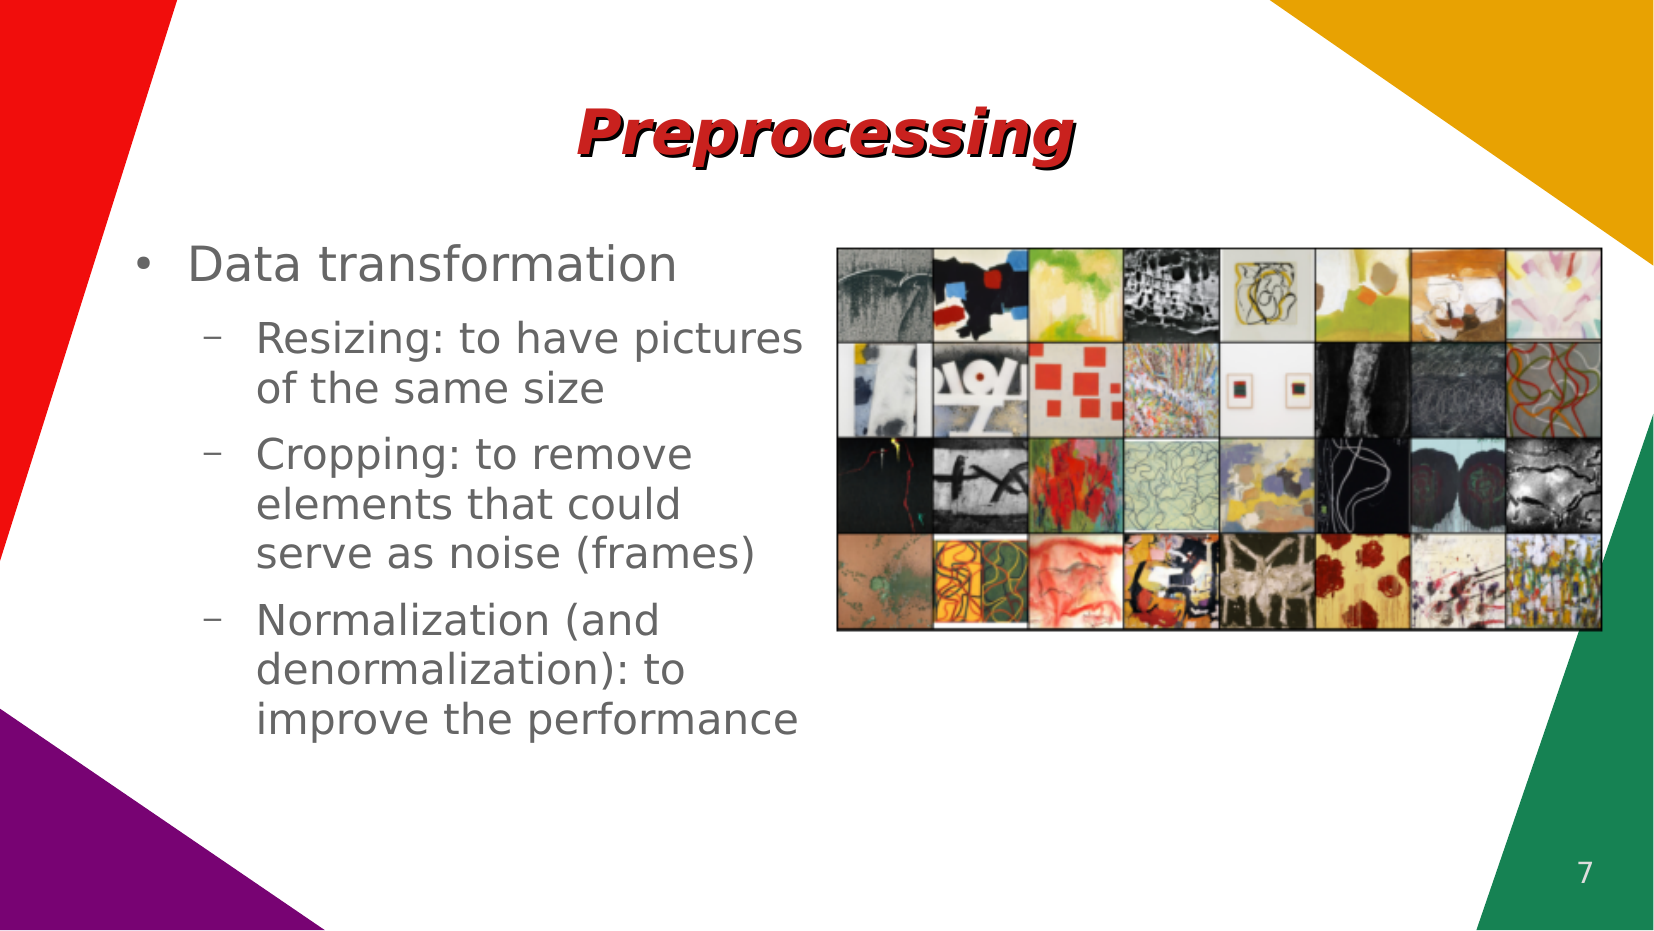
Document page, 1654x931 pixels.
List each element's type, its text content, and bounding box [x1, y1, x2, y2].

list Data transformation Resizing: to have pictures of the same size Cropping: to remove elements that could serve as noise (frames) Normalization (and denormalization): to improve the performance [118, 236, 810, 827]
title Preprocessing [118, 59, 1536, 207]
picture [818, 236, 1613, 649]
